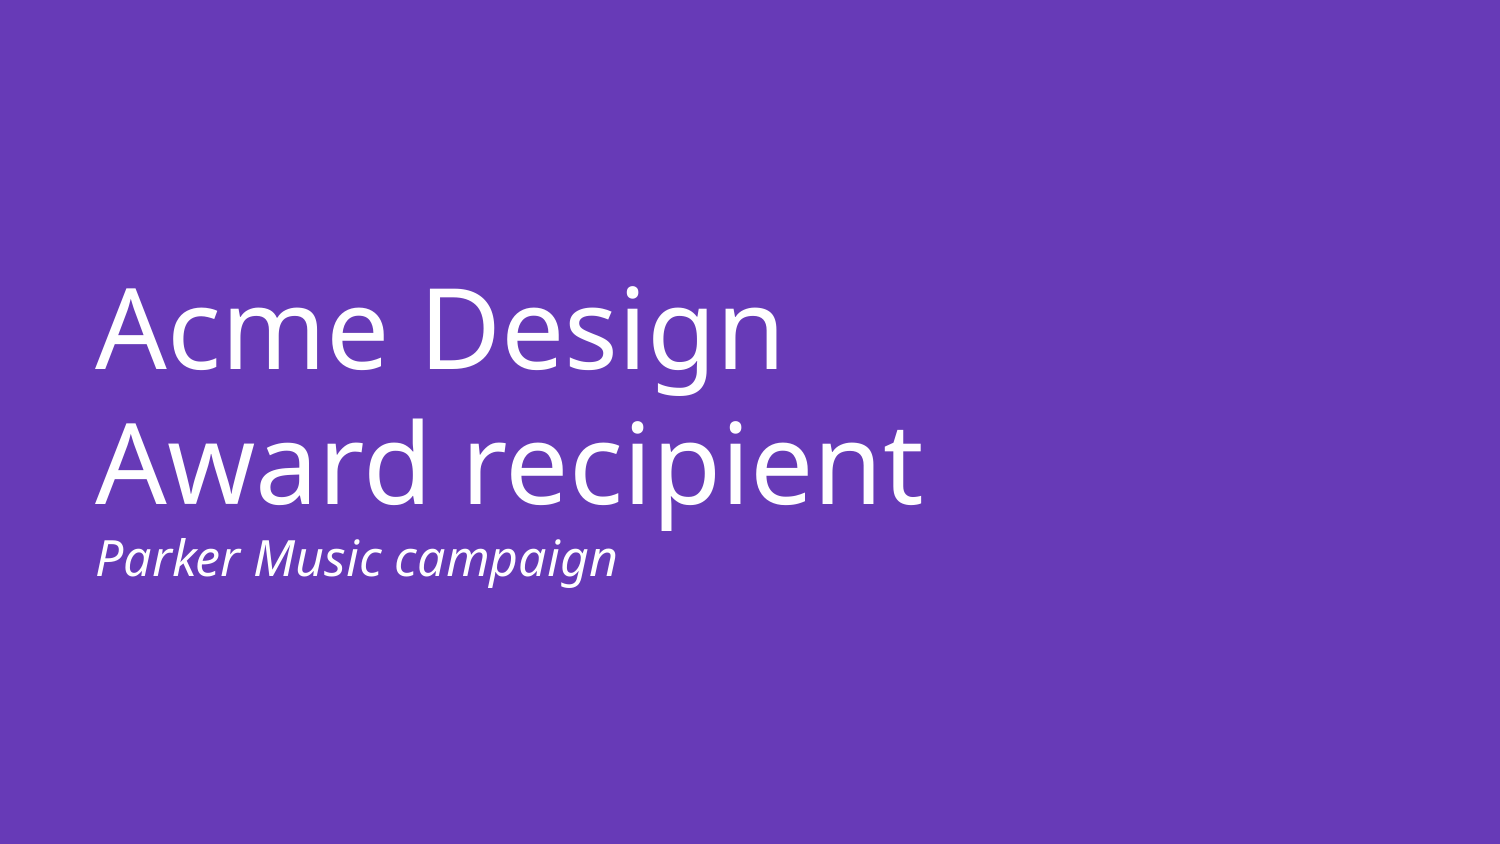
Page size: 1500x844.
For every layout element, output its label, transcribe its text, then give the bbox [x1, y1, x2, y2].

title Acme Design Award recipient Parker Music campaign [80, 86, 1012, 757]
